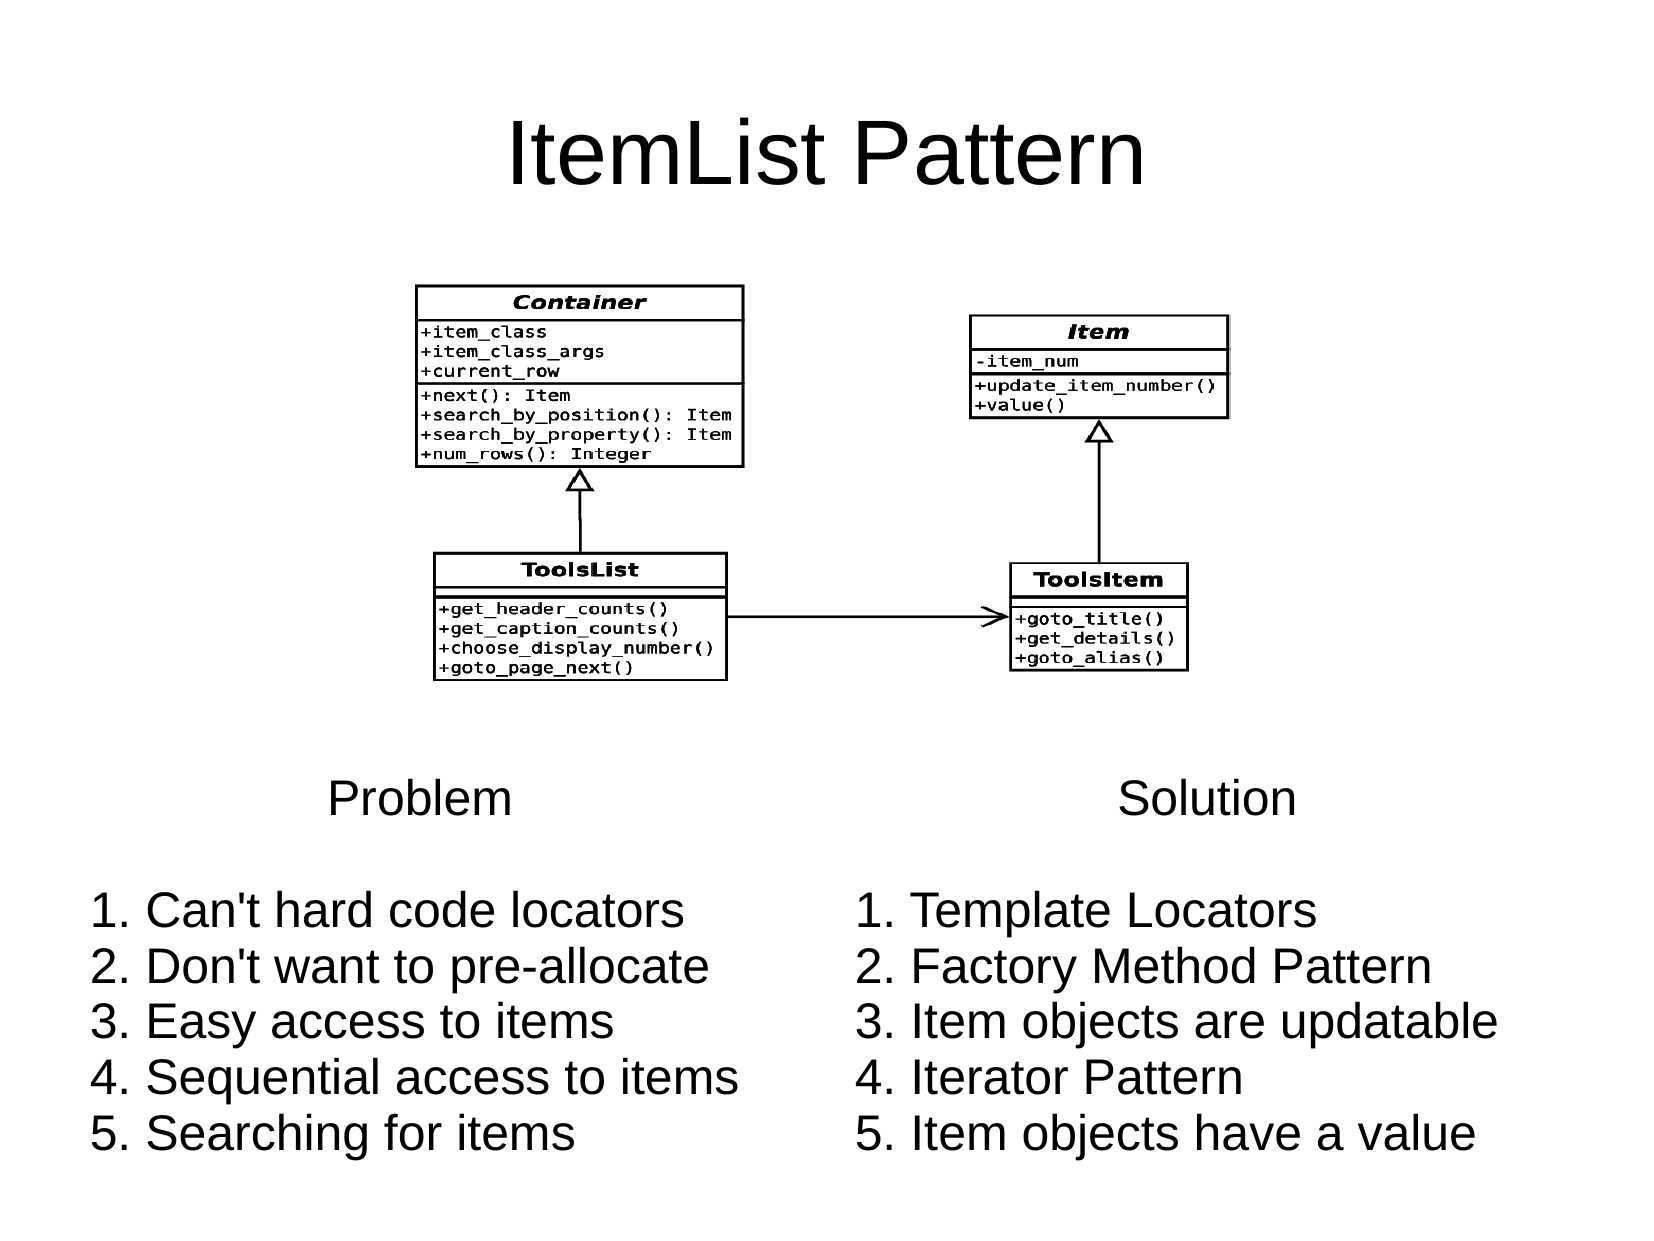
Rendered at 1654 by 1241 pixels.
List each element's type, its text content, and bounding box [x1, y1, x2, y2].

title ItemList Pattern [82, 49, 1571, 257]
text_box Solution 1. Template Locators 2. Factory Method Pattern 3. Item objects are updatable 4. Iterator Pattern 5. Item objects have a value [840, 763, 1576, 1173]
picture [415, 284, 1231, 681]
text_box Problem 1. Can't hard code locators 2. Don't want to pre-allocate 3. Easy access to items 4. Sequential access to items 5. Searching for items [75, 763, 766, 1173]
